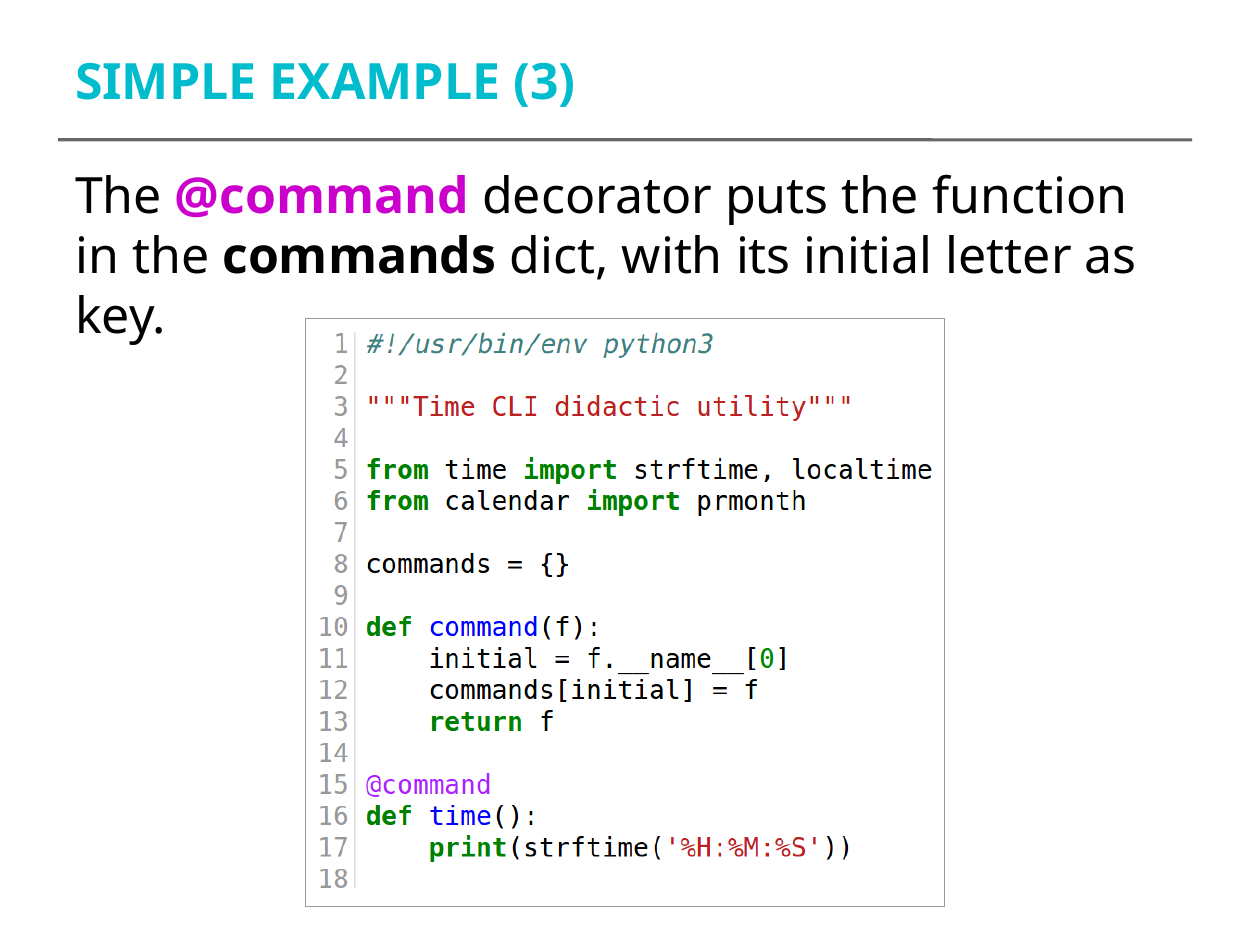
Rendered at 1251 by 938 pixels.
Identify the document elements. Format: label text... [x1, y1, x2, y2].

title SIMPLE EXAMPLE (3) [62, 37, 1188, 122]
picture [305, 831, 945, 907]
list The @command decorator puts the function in the commands dict, with its initial letter as key. [62, 151, 1188, 831]
